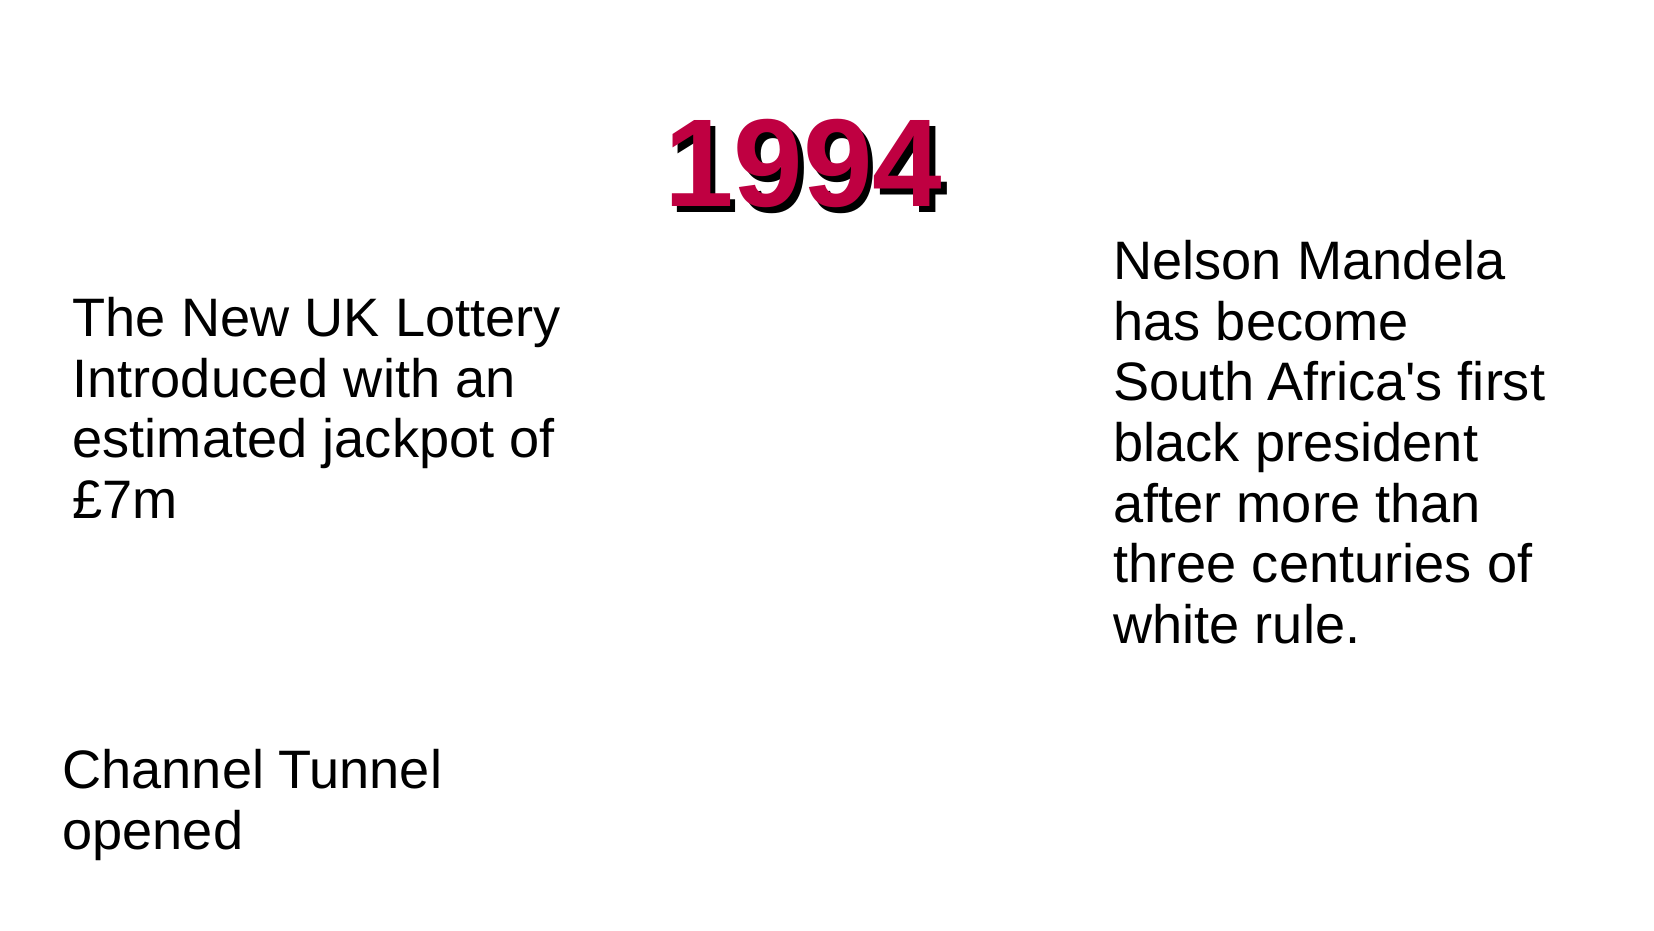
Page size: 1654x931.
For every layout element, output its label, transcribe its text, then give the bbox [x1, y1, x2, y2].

text_box The New UK Lottery Introduced with an estimated jackpot of £7m [57, 280, 686, 538]
text_box Channel Tunnel opened [47, 732, 473, 875]
text_box Nelson Mandela has become South Africa's first black president after more than three centuries of white rule. [1098, 223, 1579, 663]
text_box 1994 [649, 86, 993, 272]
